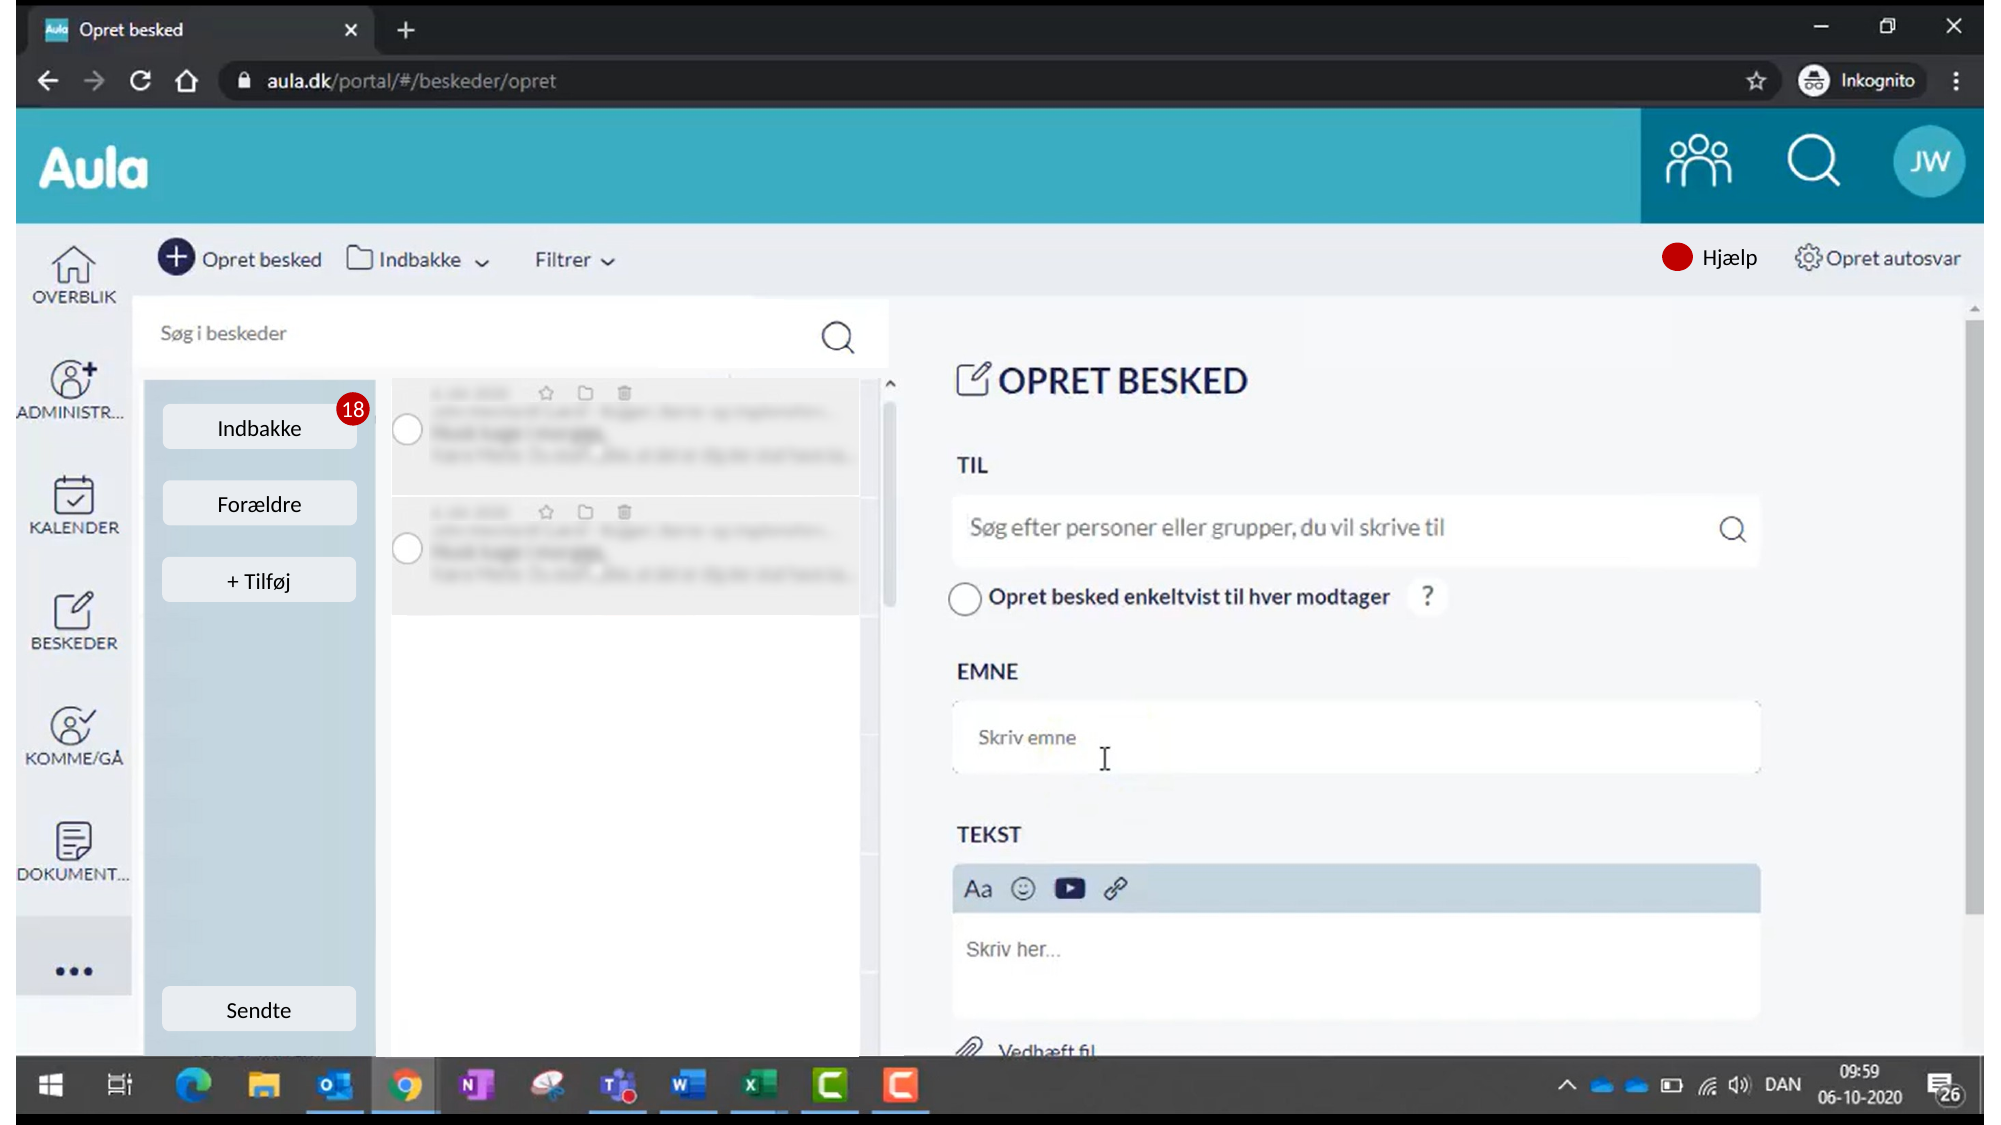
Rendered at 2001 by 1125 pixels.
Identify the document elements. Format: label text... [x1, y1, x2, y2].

text_box Forældre [162, 480, 357, 526]
picture [1893, 126, 1965, 197]
picture [1666, 131, 1732, 191]
picture [16, 0, 1984, 1125]
picture [1785, 128, 1840, 186]
text_box + Tilføj [162, 556, 357, 602]
text_box Hjælp [1687, 235, 1774, 279]
text_box [1662, 242, 1687, 271]
text_box Sendte [162, 986, 357, 1032]
text_box Indbakke [162, 403, 357, 449]
text_box 18 [326, 387, 392, 431]
